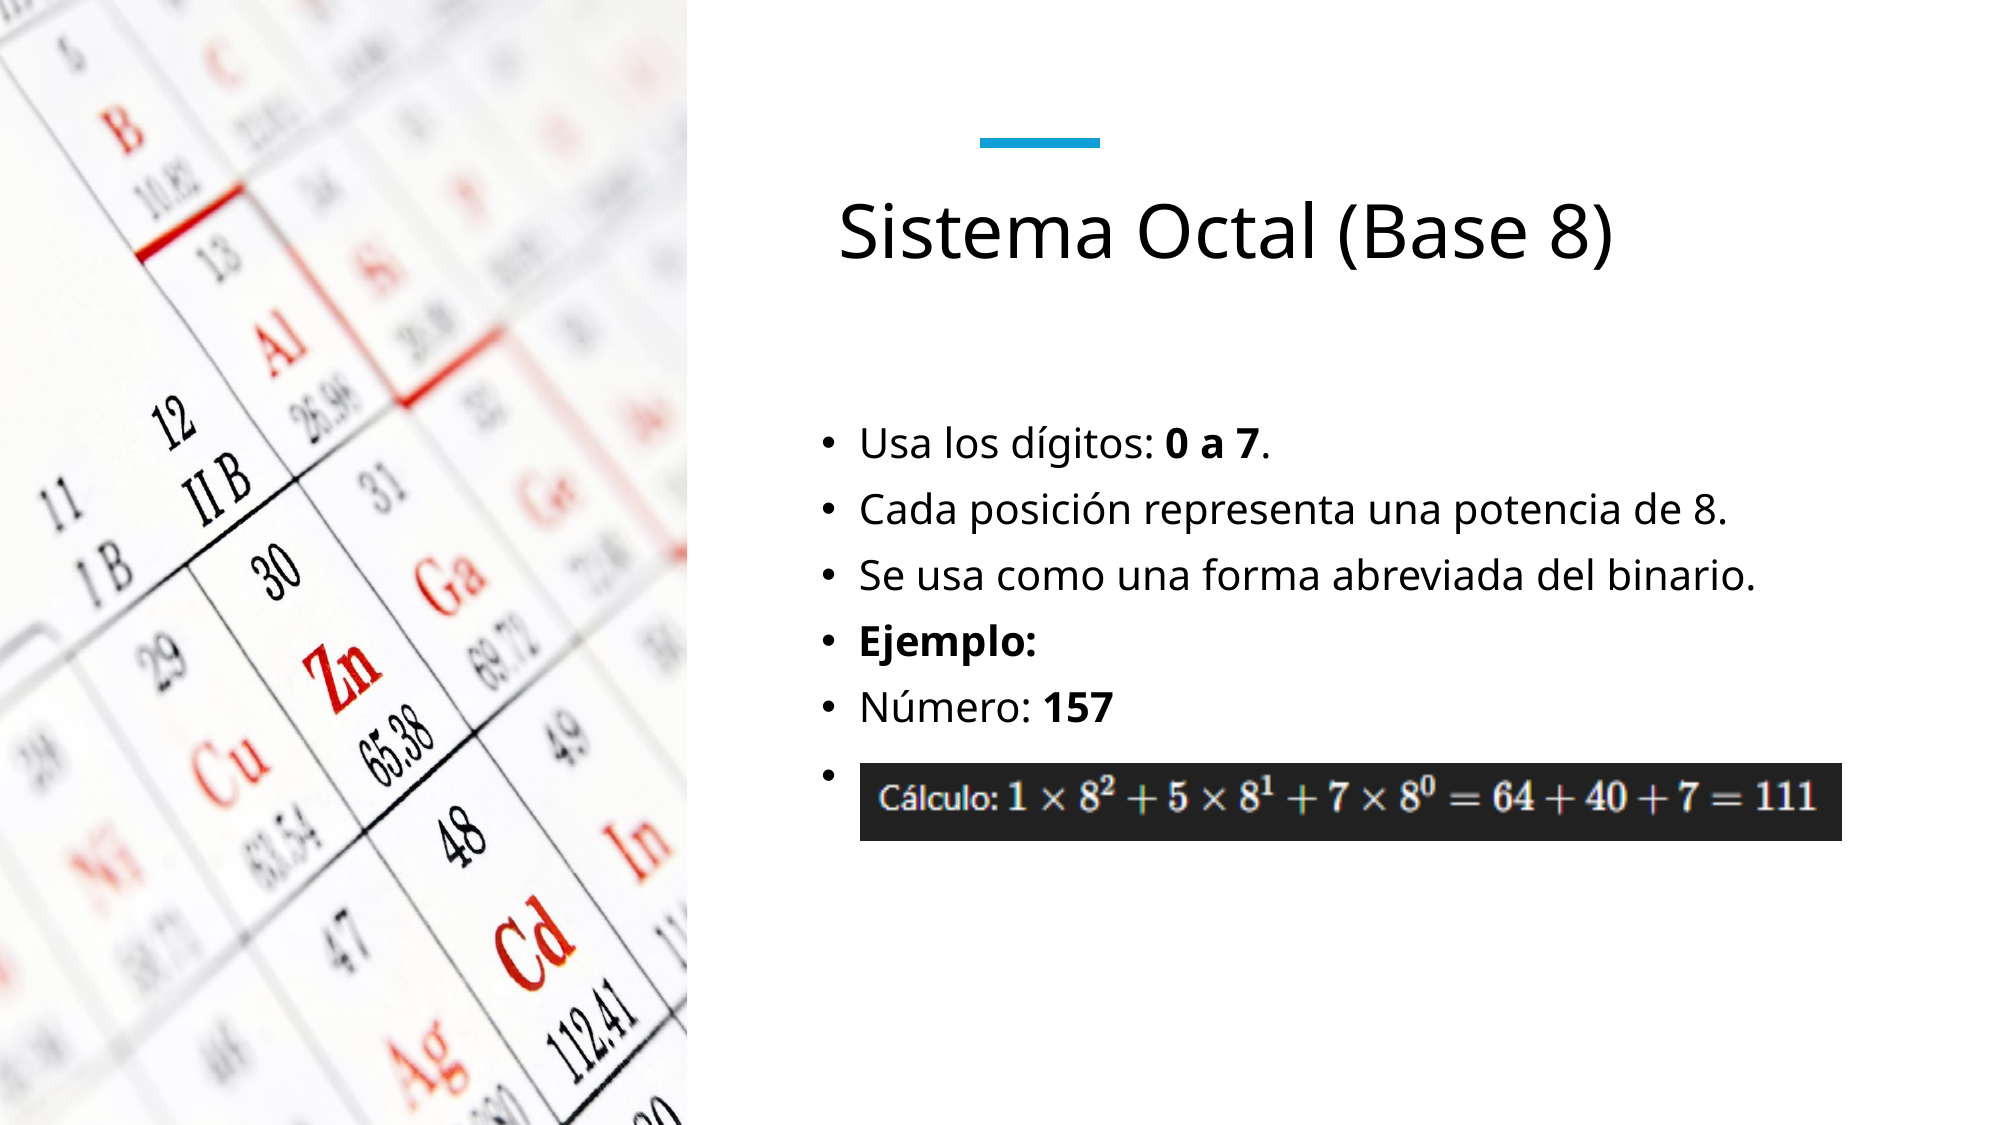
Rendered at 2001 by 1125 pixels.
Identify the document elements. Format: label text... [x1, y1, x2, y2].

title Sistema Octal (Base 8) [823, 186, 1856, 415]
picture [0, 0, 688, 1125]
picture [860, 763, 1842, 841]
list Usa los dígitos: 0 a 7. Cada posición representa una potencia de 8. Se usa como una forma abreviada del binario. Ejemplo: Número: 157 [806, 415, 1856, 1008]
